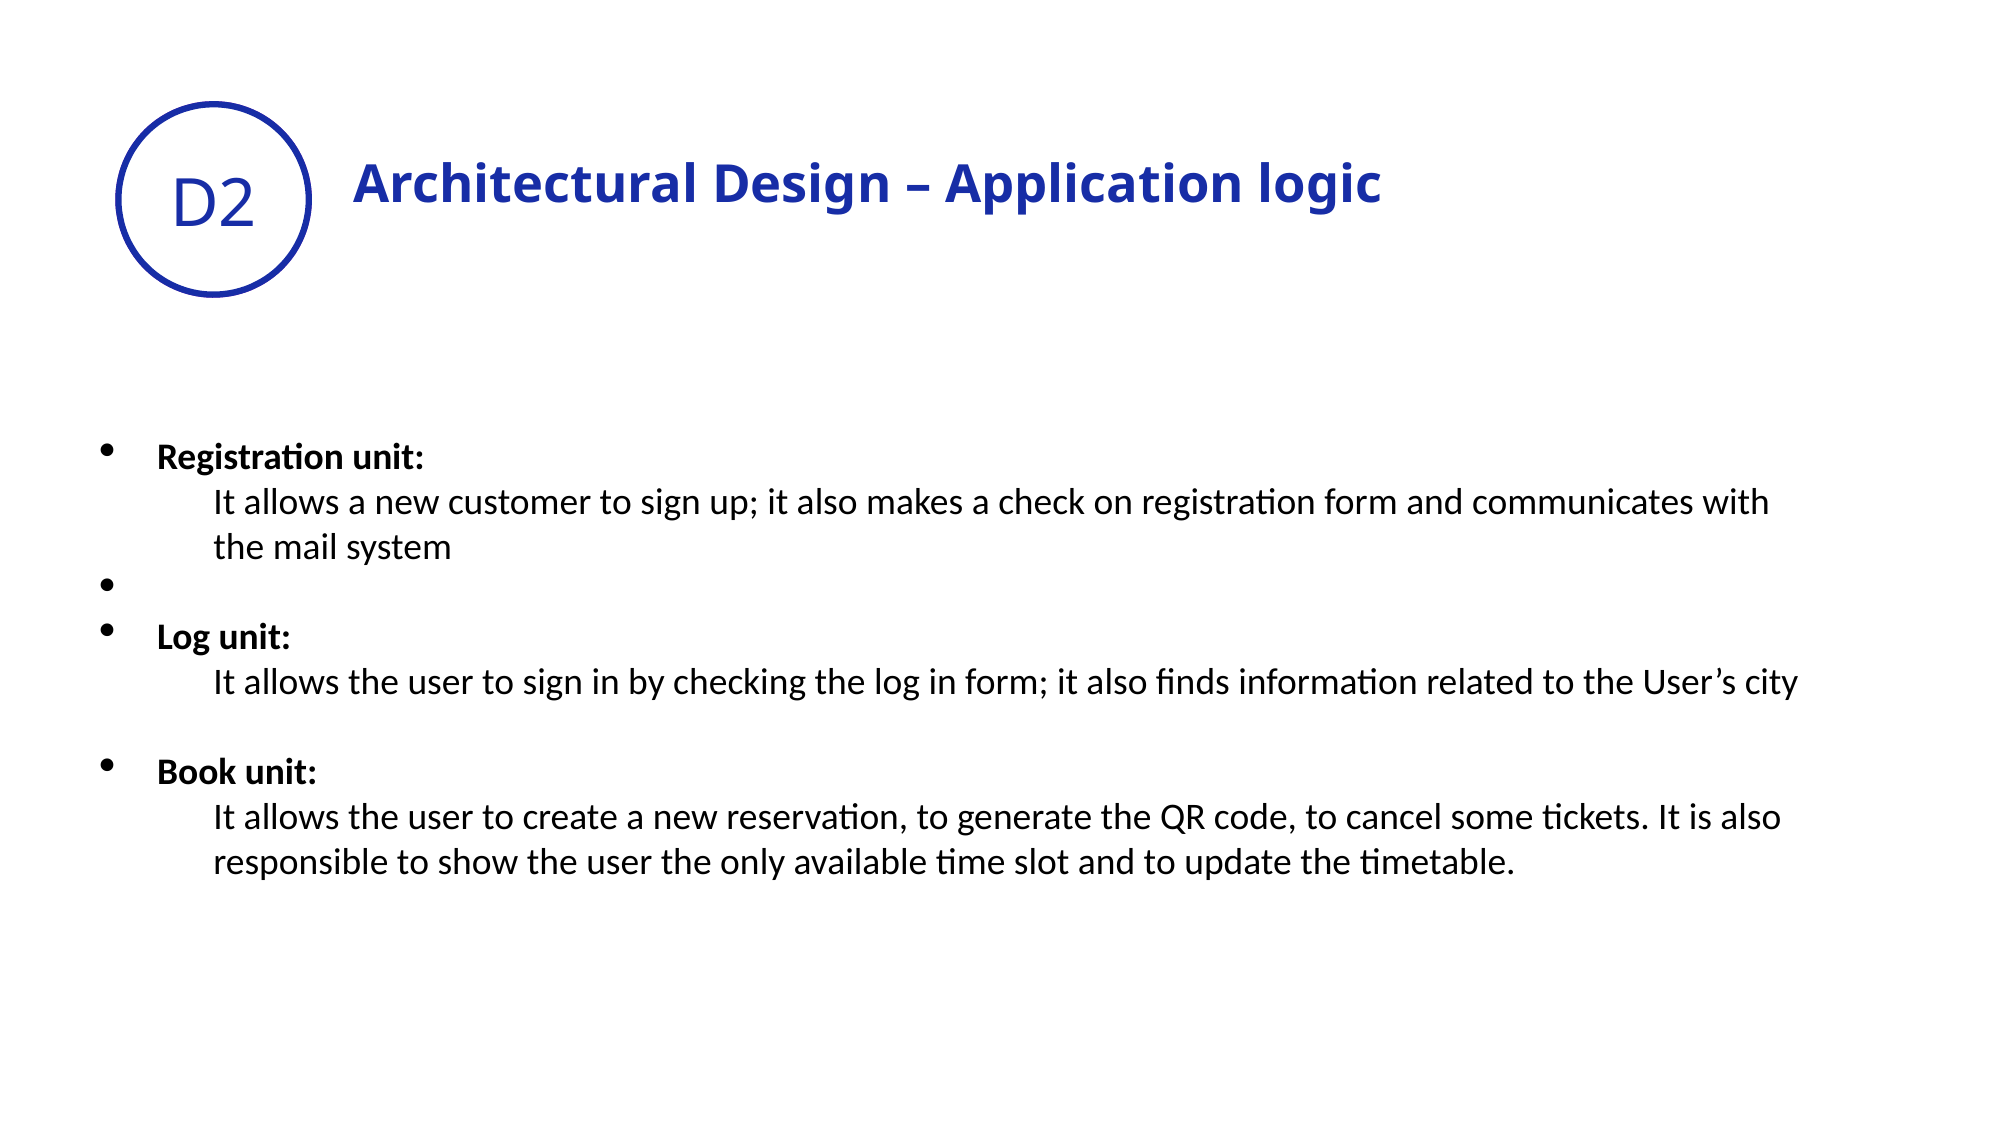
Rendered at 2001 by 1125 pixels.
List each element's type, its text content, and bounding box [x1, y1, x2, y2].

list Architectural Design – Application logic [338, 149, 1649, 223]
text_box D2 [118, 104, 309, 295]
text_box Registration unit: It allows a new customer to sign up; it also makes a check on registration form and communicates with the mail system Log unit: It allows the user to sign in by checking the log in form; it also finds information related to the User’s city Book unit: It allows the user to create a new reservation, to generate the QR code, to cancel some tickets. It is also responsible to show the user the only available time slot and to update the timetable. [85, 424, 1902, 894]
